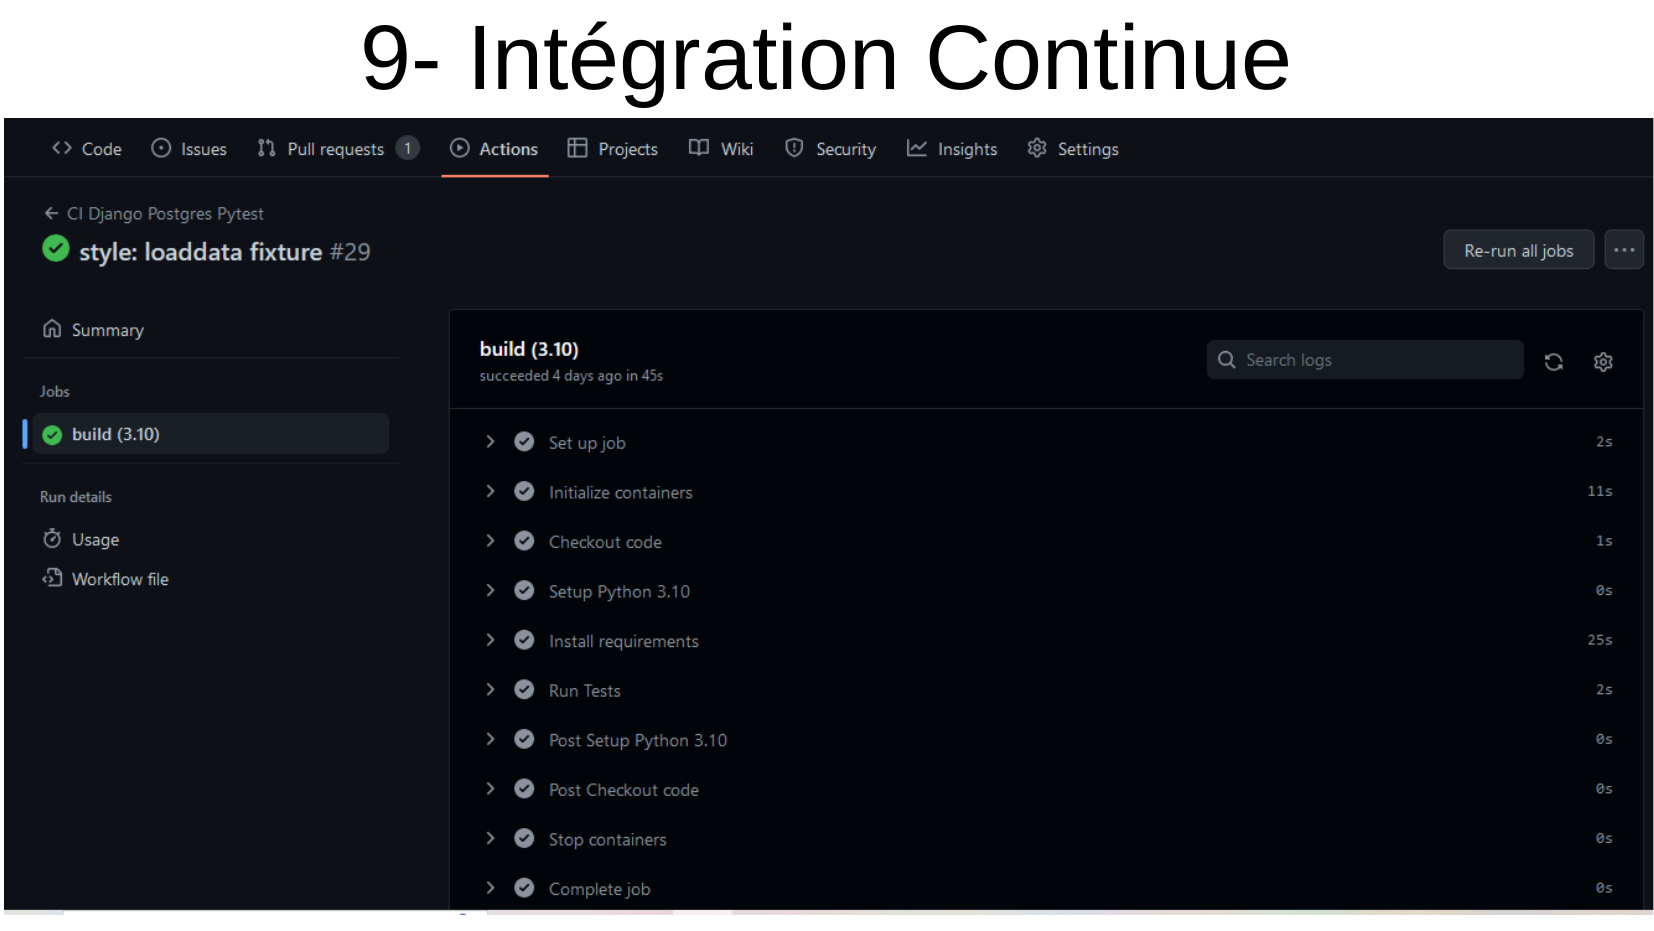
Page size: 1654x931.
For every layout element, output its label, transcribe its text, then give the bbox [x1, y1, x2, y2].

picture [4, 118, 1654, 915]
title 9- Intégration Continue [82, 6, 1571, 109]
